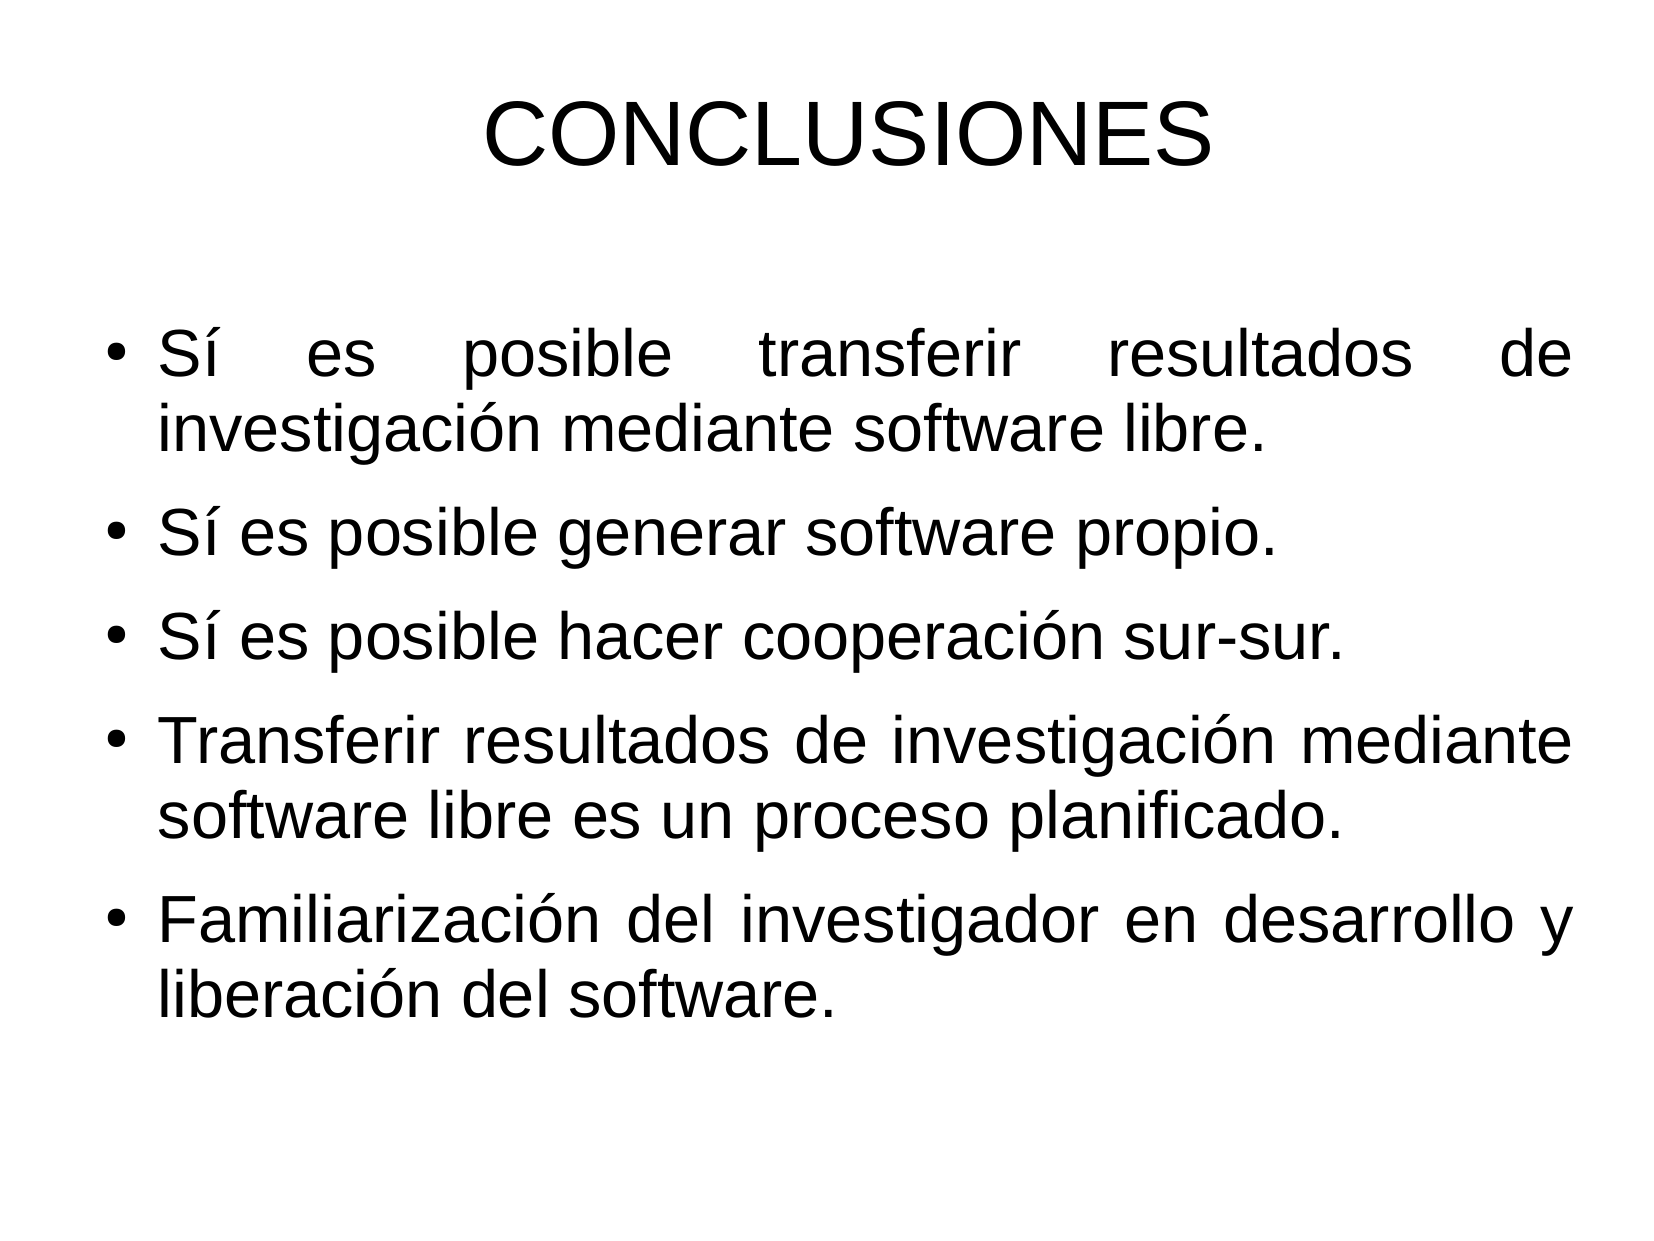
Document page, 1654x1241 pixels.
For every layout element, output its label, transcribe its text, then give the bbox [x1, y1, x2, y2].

list Sí es posible transferir resultados de investigación mediante software libre. Sí es posible generar software propio. Sí es posible hacer cooperación sur-sur. Transferir resultados de investigación mediante software libre es un proceso planificado. Familiarización del investigador en desarrollo y liberación del software. [86, 315, 1576, 1036]
title CONCLUSIONES [105, 30, 1594, 238]
